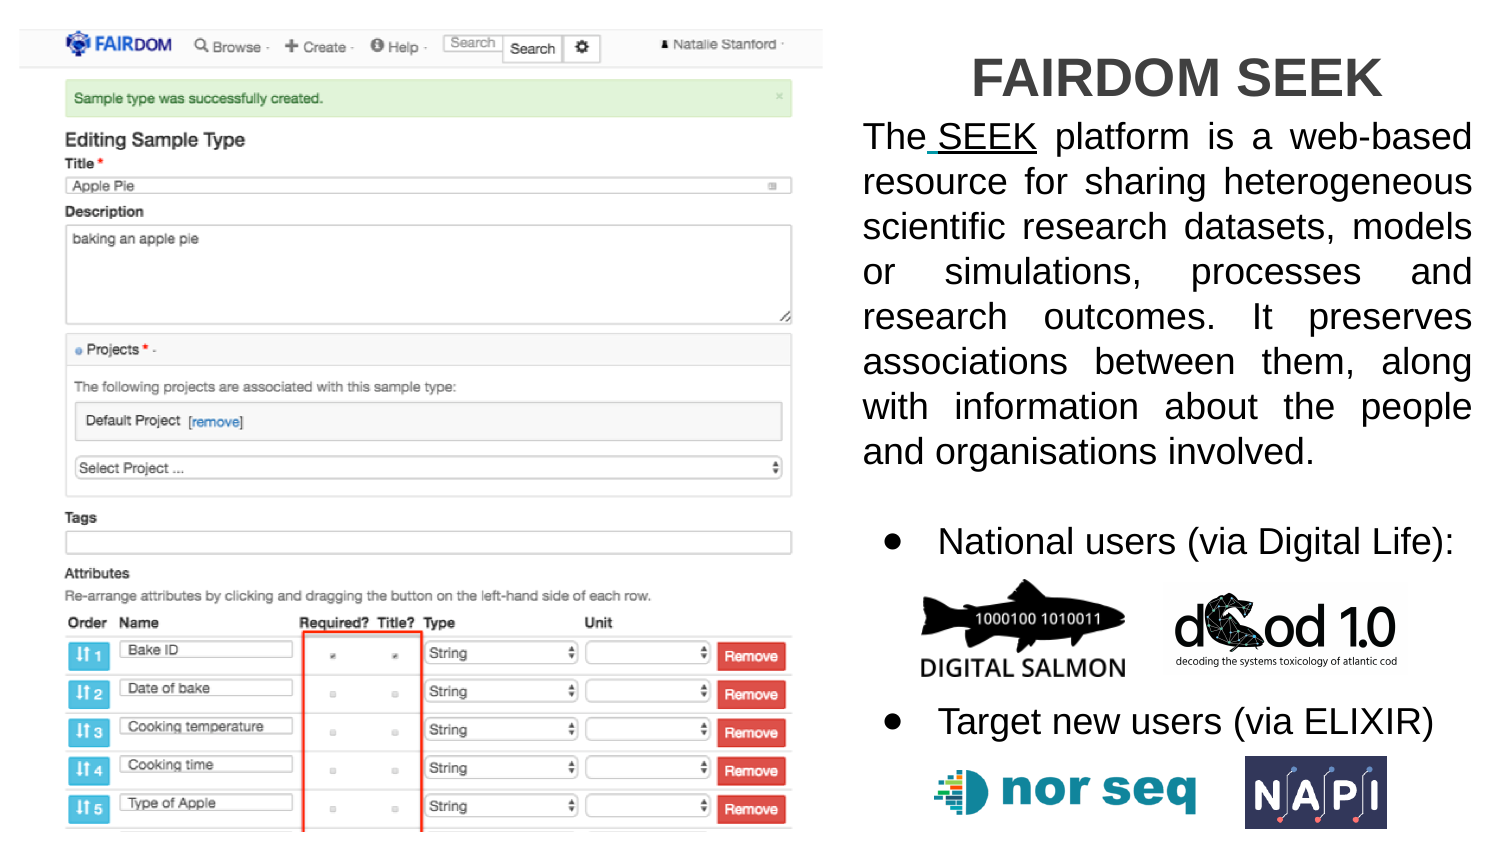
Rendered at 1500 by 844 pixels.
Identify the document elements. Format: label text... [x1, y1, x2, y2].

picture [1245, 756, 1387, 829]
text_box FAIRDOM SEEK [847, 17, 1500, 123]
picture [19, 29, 823, 832]
picture [921, 579, 1125, 677]
picture [1163, 582, 1408, 675]
picture [934, 770, 1196, 815]
text_box The SEEK platform is a web-based resource for sharing heterogeneous scientific research datasets, models or simulations, processes and research outcomes. It preserves associations between them, along with information about the people and organisations involved. National users (via Digital Life): Target new users (via ELIXIR) [847, 123, 1488, 844]
